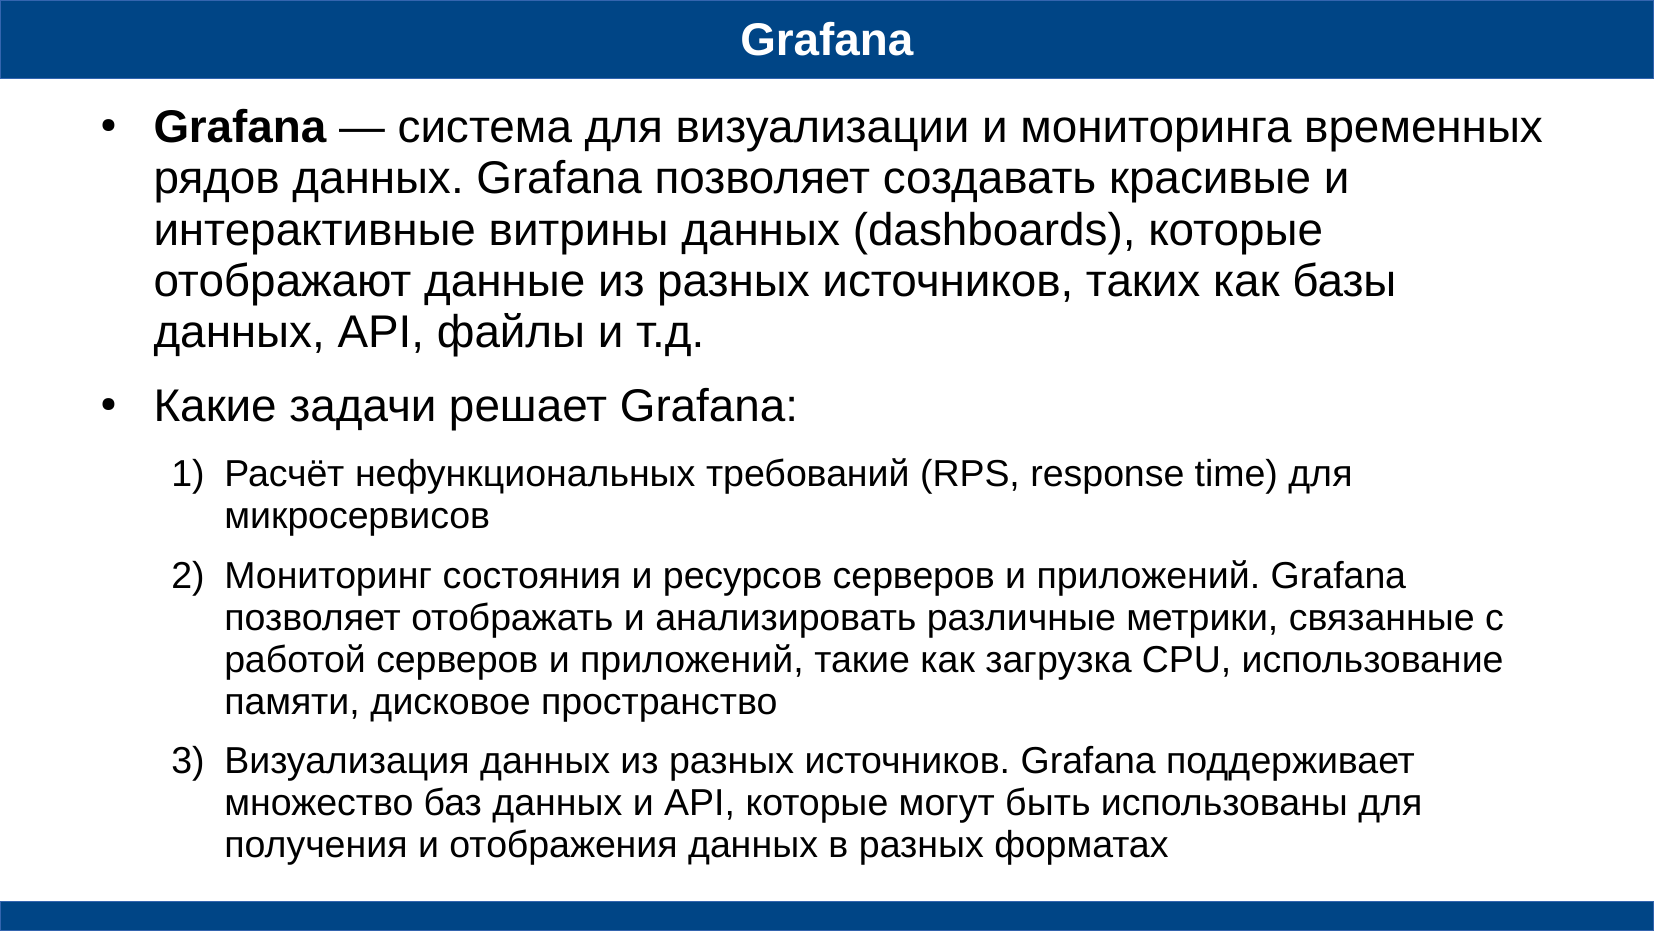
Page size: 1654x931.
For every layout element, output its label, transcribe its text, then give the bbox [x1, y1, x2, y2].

title Grafana [0, 0, 1654, 79]
list Grafana — система для визуализации и мониторинга временных рядов данных. Grafana позволяет создавать красивые и интерактивные витрины данных (dashboards), которые отображают данные из разных источников, таких как базы данных, API, файлы и т.д. Какие задачи решает Grafana: Расчёт нефункциональных требований (RPS, response time) для микросервисов Мониторинг состояния и ресурсов серверов и приложений. Grafana позволяет отображать и анализировать различные метрики, связанные с работой серверов и приложений, такие как загрузка CPU, использование памяти, дисковое пространство Визуализация данных из разных источников. Grafana поддерживает множество баз данных и API, которые могут быть использованы для получения и отображения данных в разных форматах [82, 101, 1571, 871]
